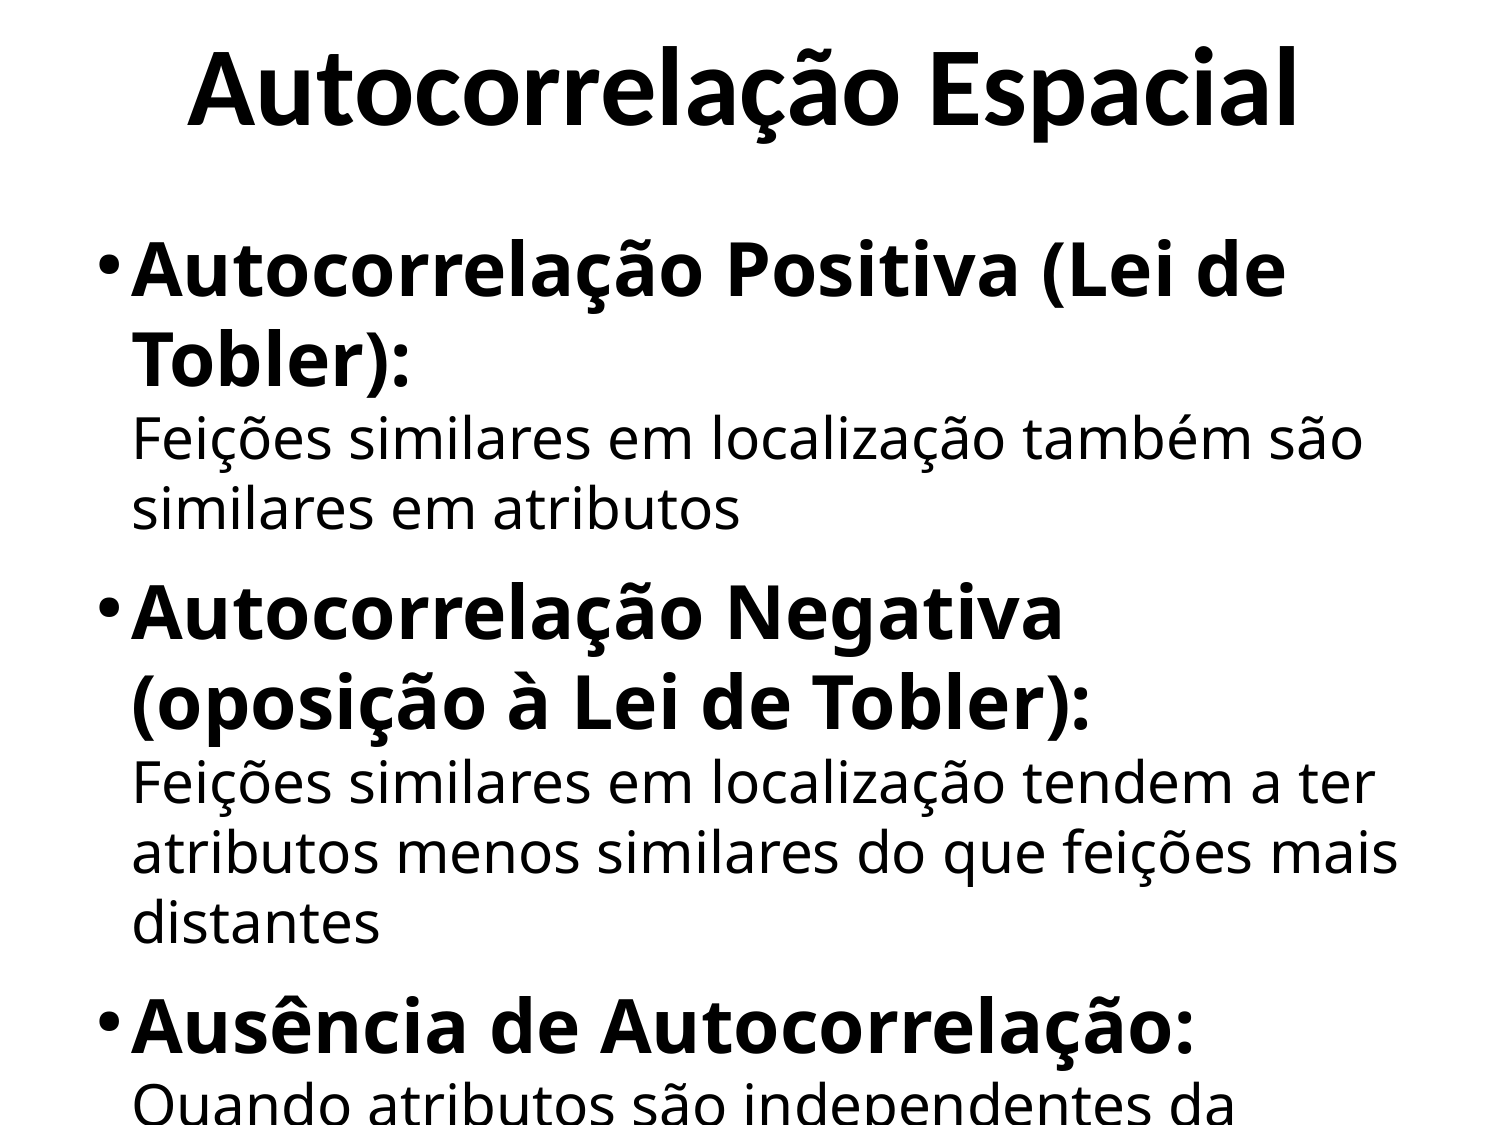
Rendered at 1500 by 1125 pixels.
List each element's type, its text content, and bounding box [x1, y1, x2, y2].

text_box Autocorrelação Positiva (Lei de Tobler): Feições similares em localização também são similares em atributos Autocorrelação Negativa (oposição à Lei de Tobler): Feições similares em localização tendem a ter atributos menos similares do que feições mais distantes Ausência de Autocorrelação: Quando atributos são independentes da localização [29, 214, 1466, 1125]
text_box Autocorrelação Espacial [0, 6, 1495, 156]
